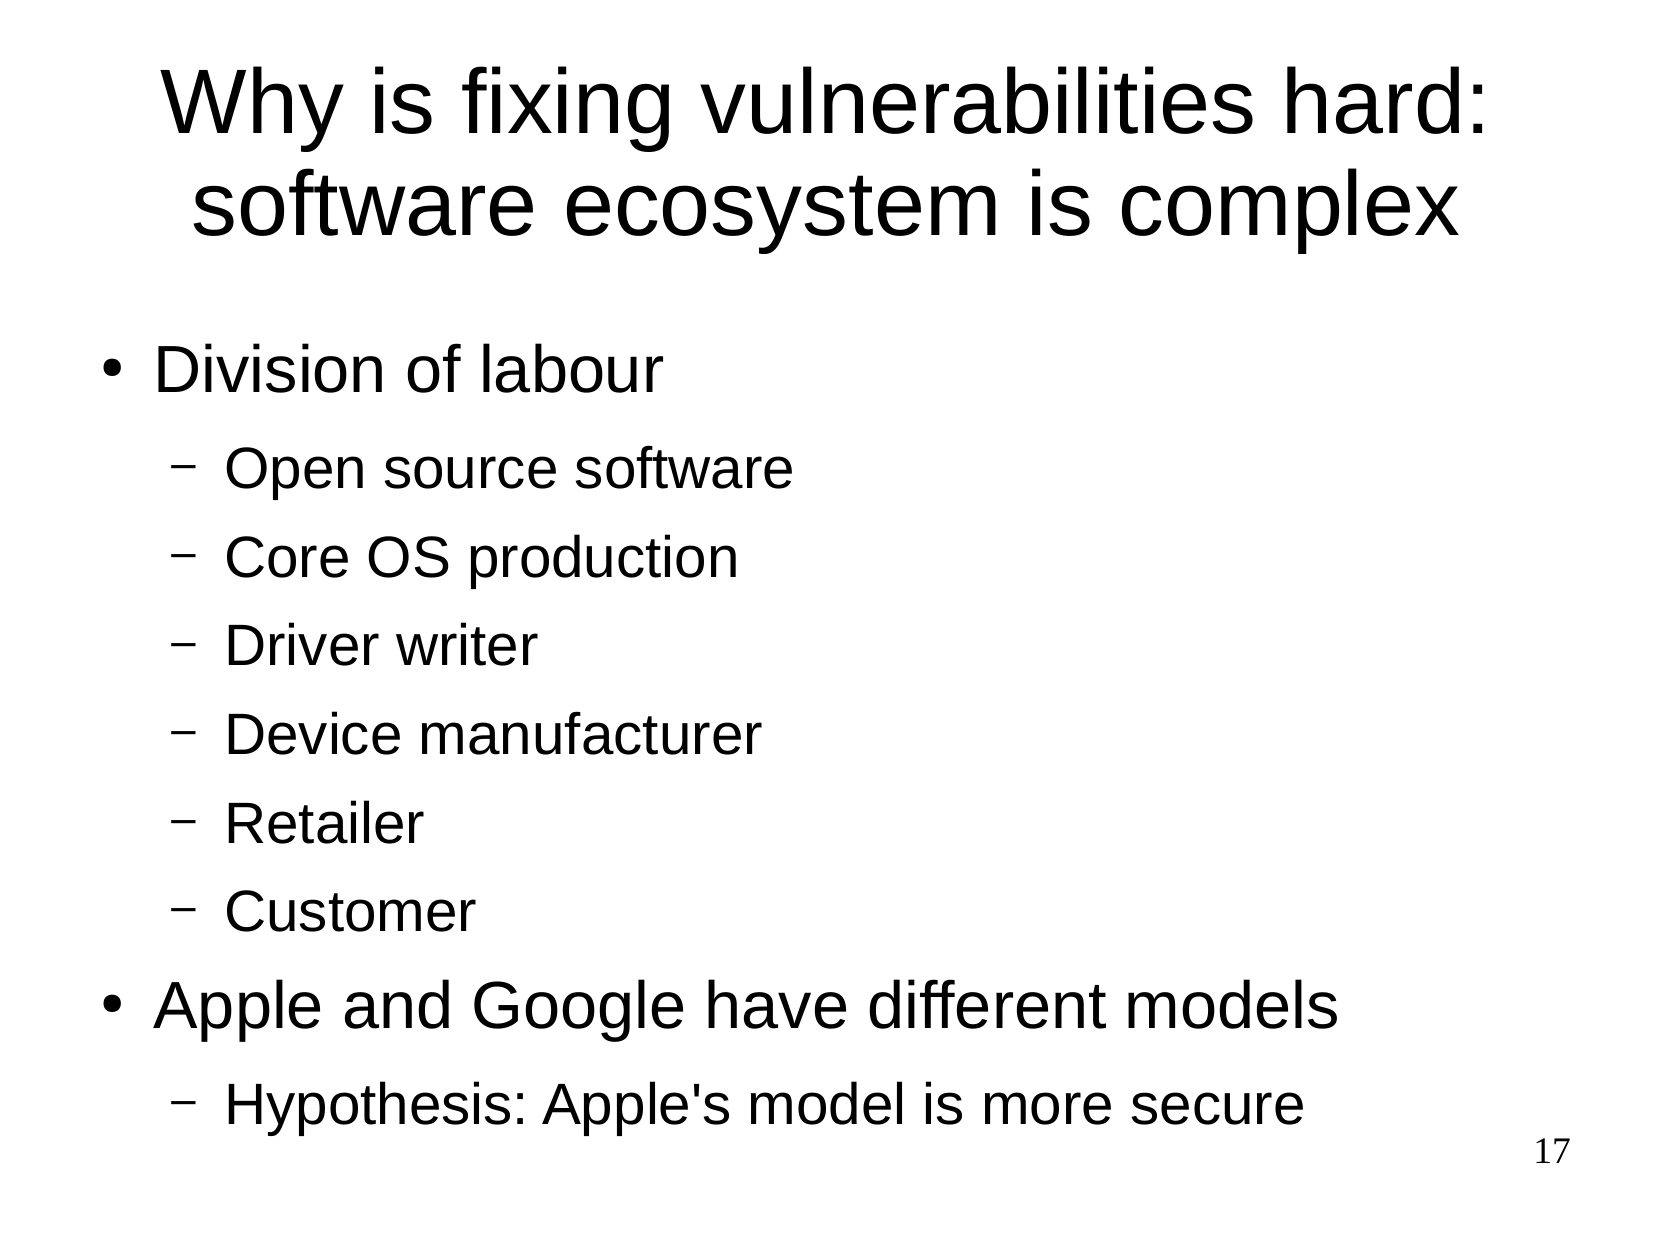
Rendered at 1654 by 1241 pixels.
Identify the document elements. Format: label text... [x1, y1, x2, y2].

title Why is fixing vulnerabilities hard: software ecosystem is complex [82, 49, 1571, 257]
list Division of labour Open source software Core OS production Driver writer Device manufacturer Retailer Customer Apple and Google have different models Hypothesis: Apple's model is more secure [82, 331, 1571, 1150]
